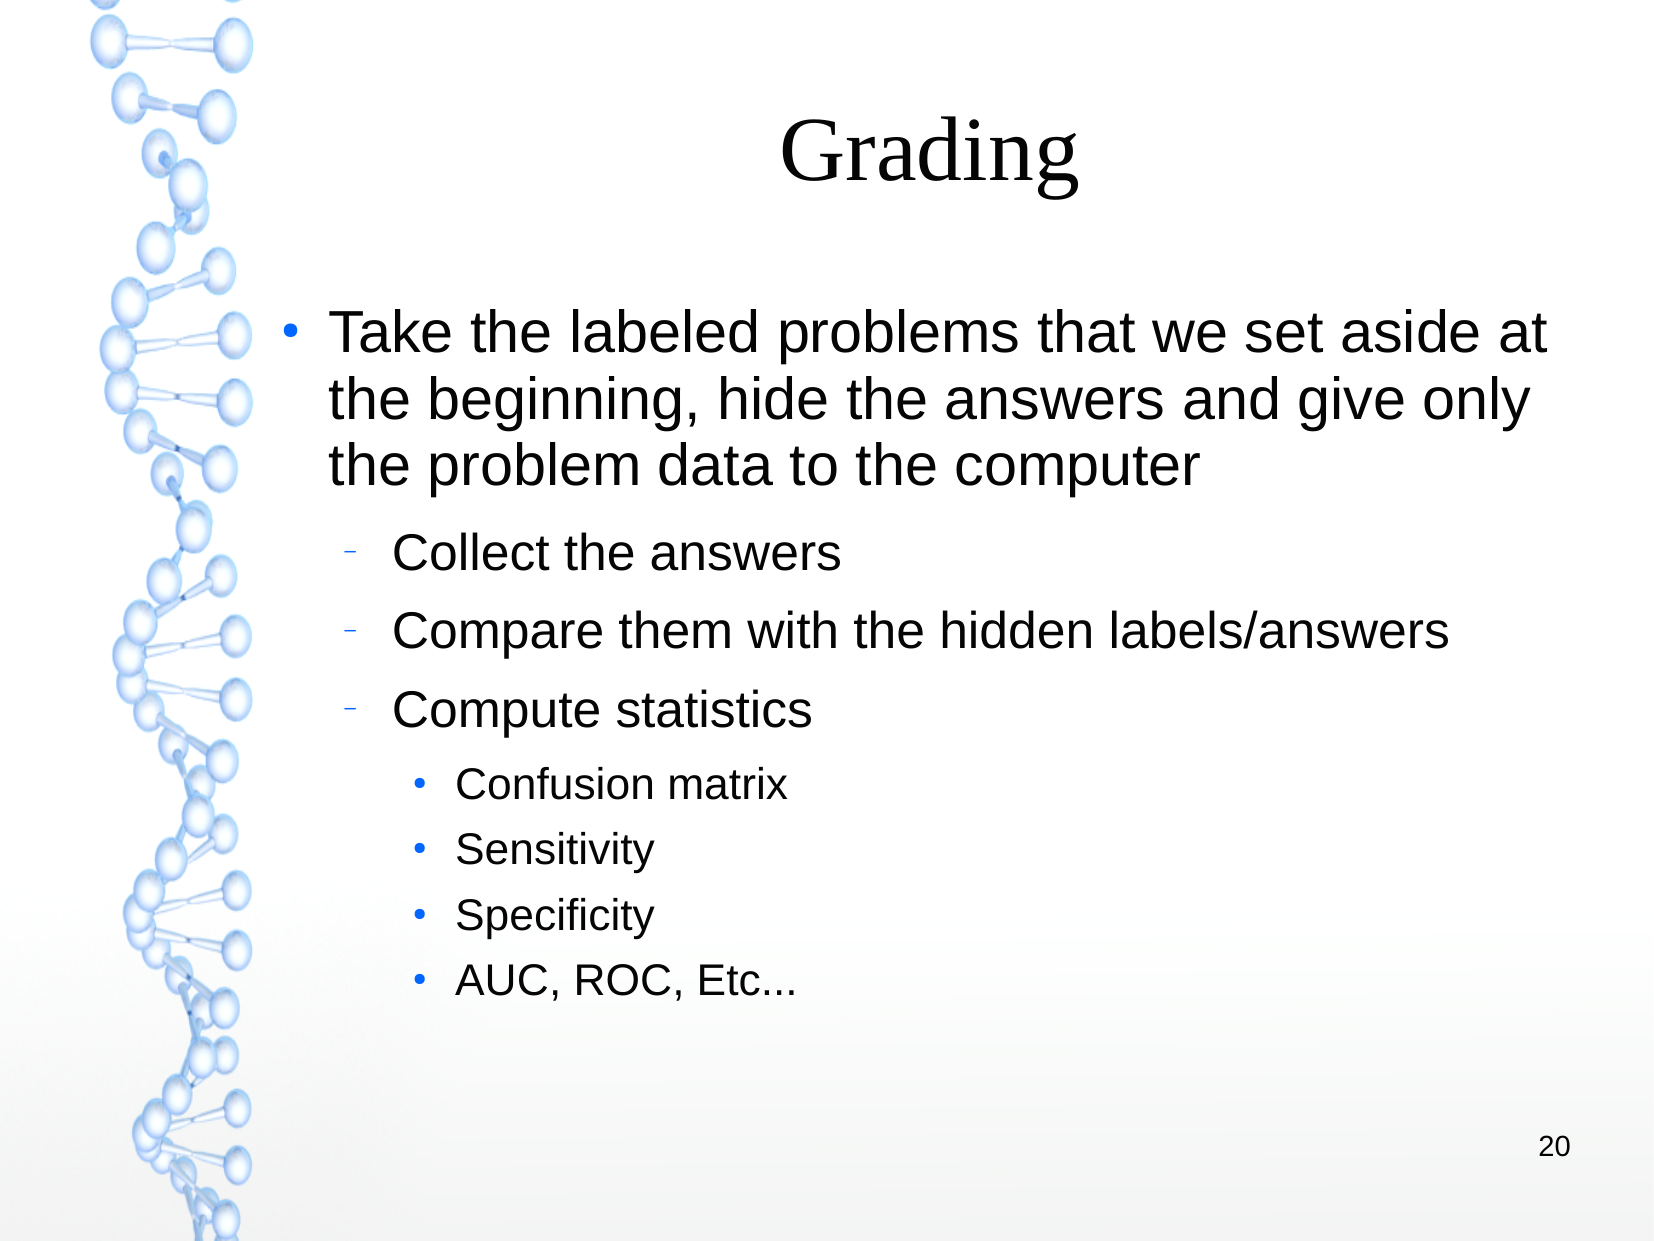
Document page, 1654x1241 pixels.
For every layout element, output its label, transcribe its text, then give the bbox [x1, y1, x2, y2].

title Grading [265, 47, 1595, 252]
list Take the labeled problems that we set aside at the beginning, hide the answers and give only the problem data to the computer Collect the answers Compare them with the hidden labels/answers Compute statistics Confusion matrix Sensitivity Specificity AUC, ROC, Etc... [265, 299, 1595, 1019]
picture [0, 0, 1654, 1241]
